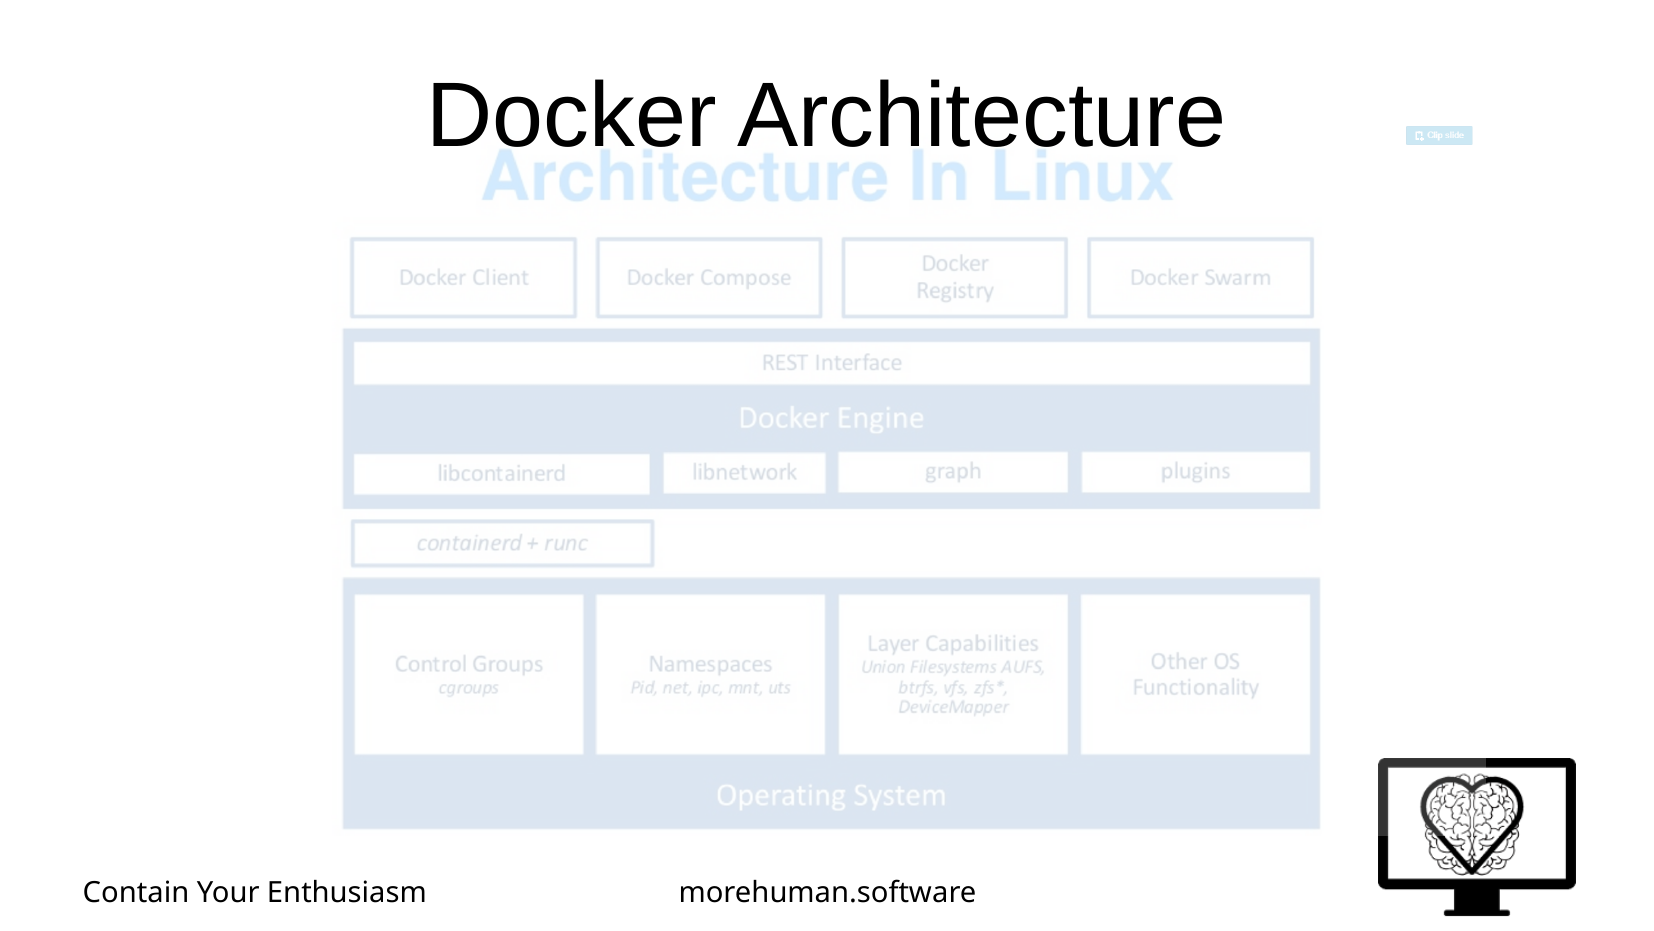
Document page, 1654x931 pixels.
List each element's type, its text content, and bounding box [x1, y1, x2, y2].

title Docker Architecture [82, 37, 1571, 193]
picture [168, 193, 1576, 925]
